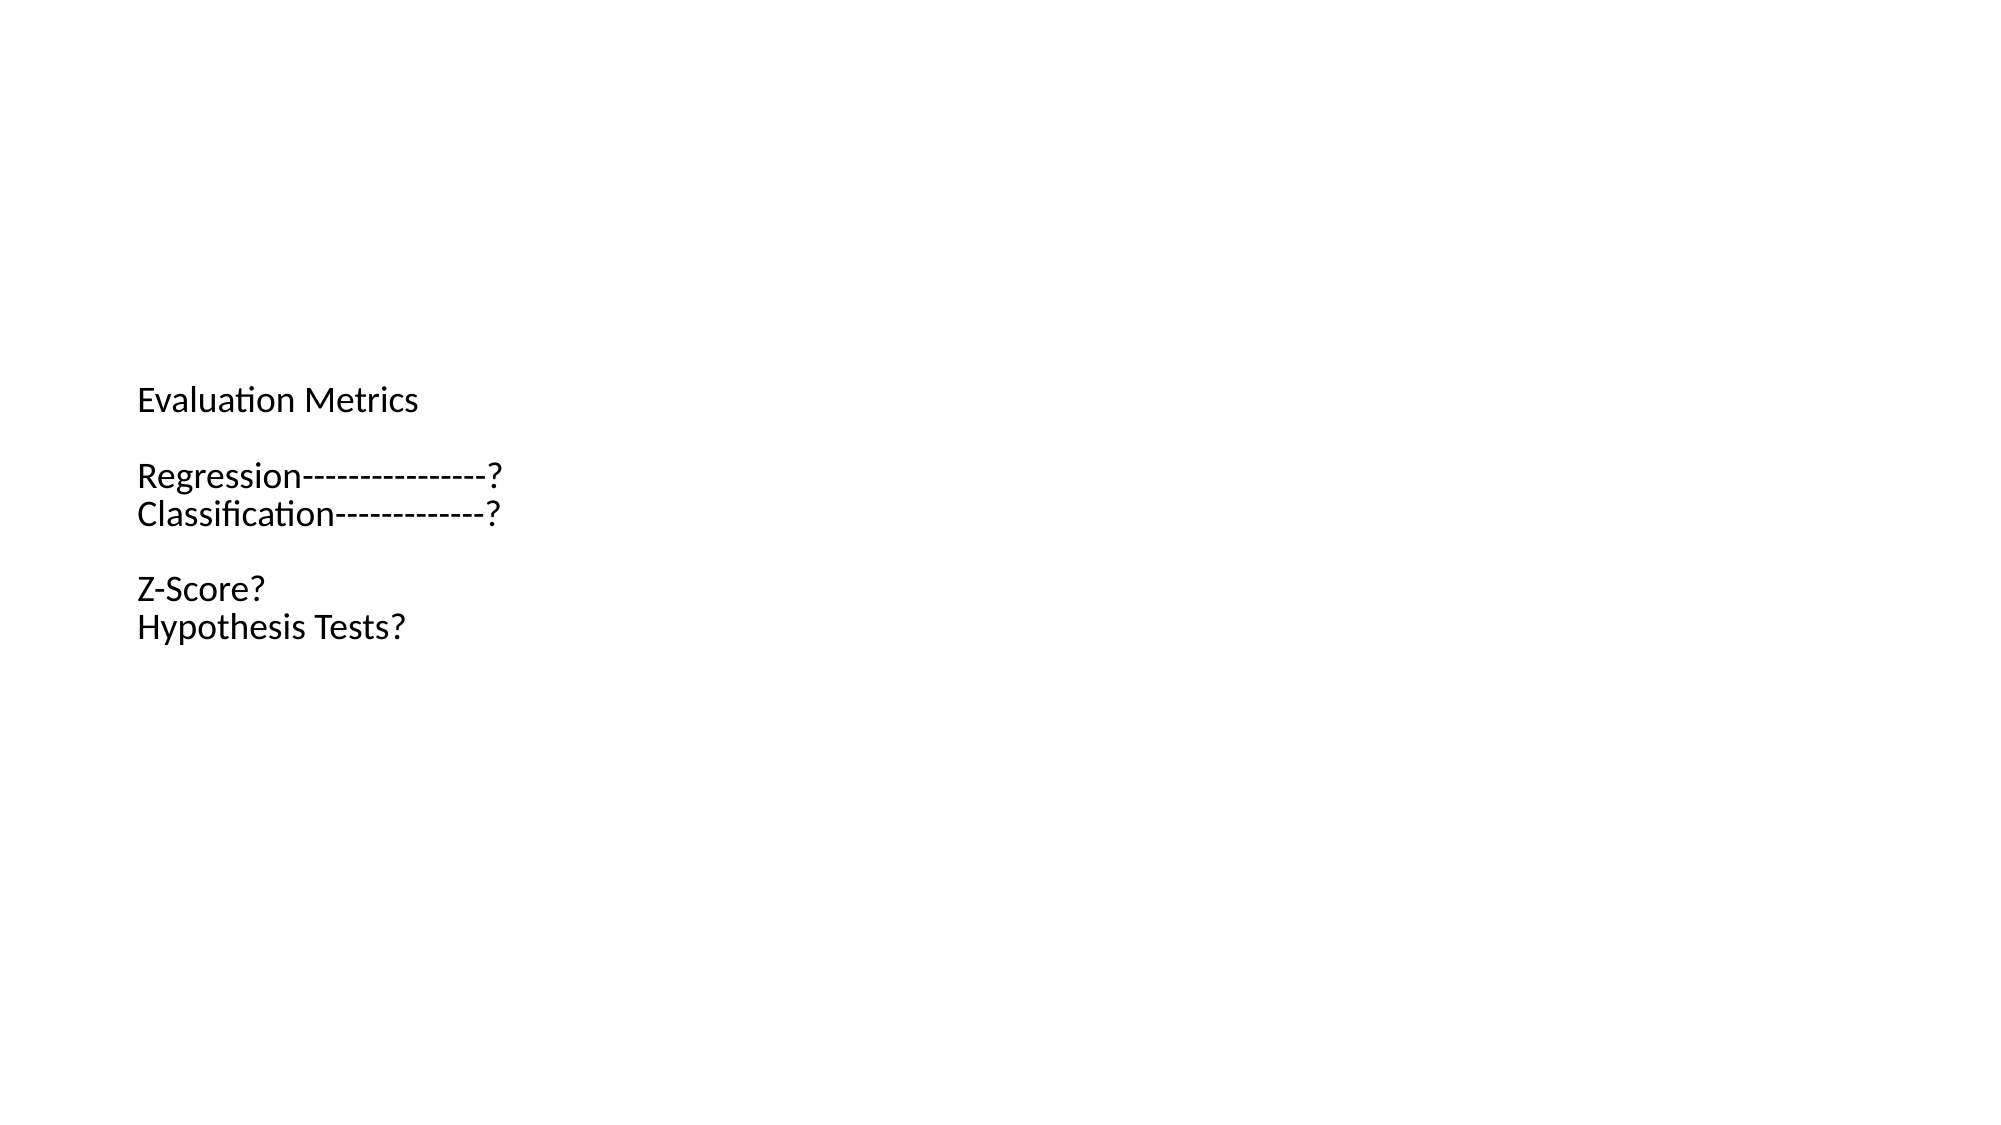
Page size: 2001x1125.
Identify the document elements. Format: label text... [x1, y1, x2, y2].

title Evaluation Metrics Regression----------------? Classification-------------? Z-Score? Hypothesis Tests? [137, 59, 1863, 1087]
